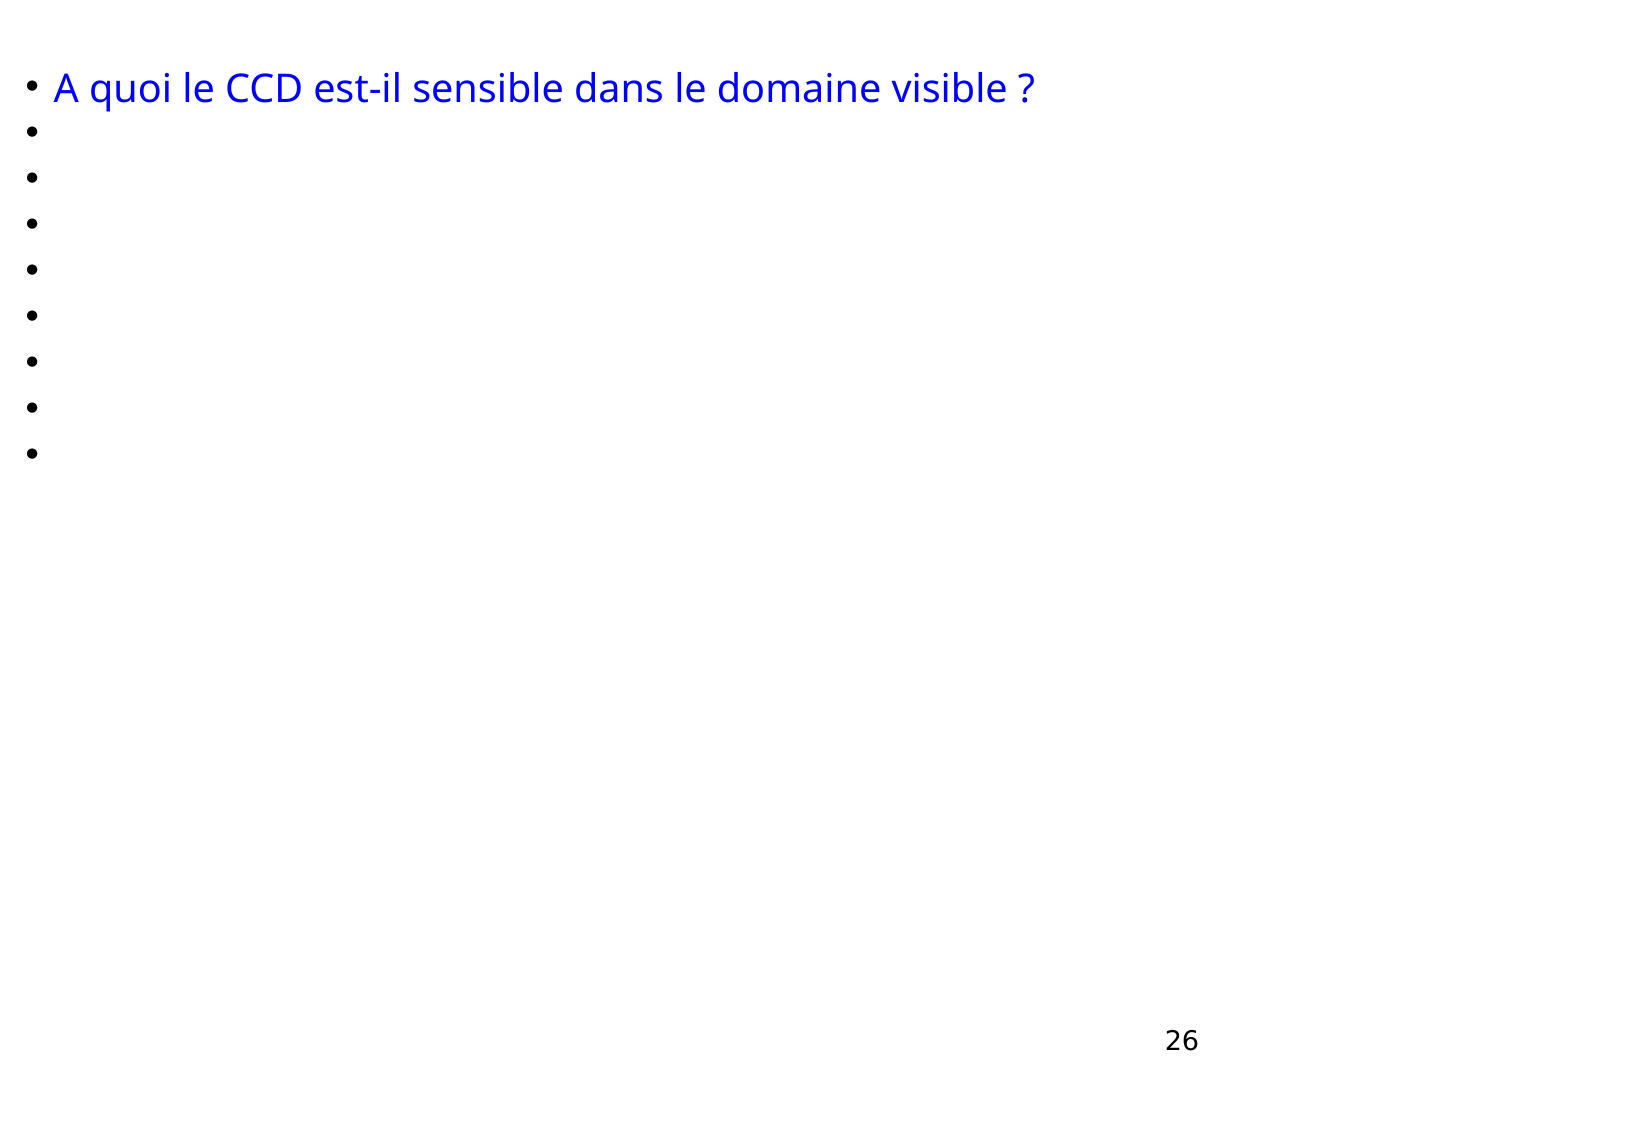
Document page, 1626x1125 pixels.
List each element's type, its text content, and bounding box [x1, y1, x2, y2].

text_box A quoi le CCD est-il sensible dans le domaine visible ? [11, 58, 1602, 488]
text_box [1164, 1024, 1544, 1103]
